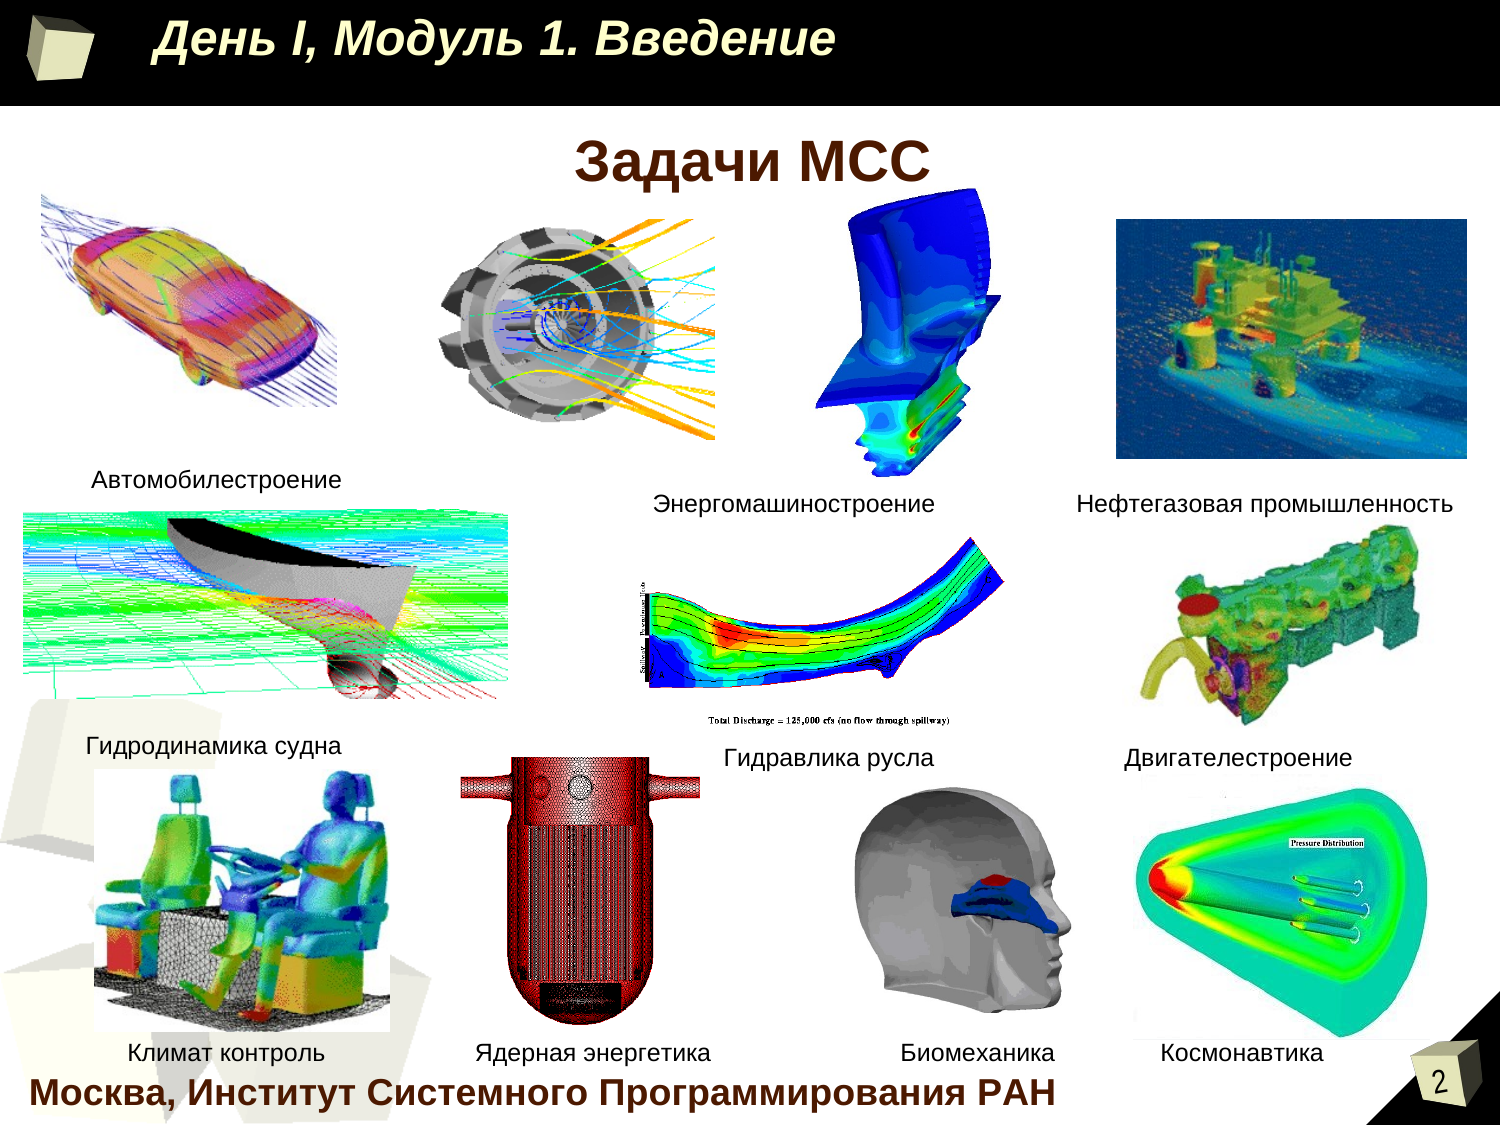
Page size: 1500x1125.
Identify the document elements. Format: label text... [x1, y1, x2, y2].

text_box Задачи МСС [5, 115, 1500, 201]
text_box Автомобилестроение [76, 456, 358, 502]
text_box Гидравлика русла [708, 733, 950, 780]
picture [423, 1088, 433, 1102]
picture [850, 781, 1076, 1013]
text_box Космонавтика [1145, 1029, 1406, 1075]
picture [1116, 219, 1467, 459]
text_box Климат контроль [112, 1029, 341, 1075]
picture [809, 201, 1028, 479]
picture [0, 509, 508, 1125]
picture [1133, 774, 1430, 1040]
picture [41, 201, 337, 407]
picture [460, 757, 702, 1028]
text_box Ядерная энергетика [460, 1029, 727, 1075]
picture [614, 533, 1016, 732]
picture [430, 219, 715, 440]
text_box Гидродинамика судна [70, 722, 358, 768]
text_box Биомеханика [885, 1029, 1071, 1075]
text_box Нефтегазовая промышленность [1033, 479, 1471, 526]
text_box Двигателестроение [1109, 733, 1369, 780]
text_box Энергомашиностроение [637, 479, 951, 526]
picture [1122, 526, 1447, 743]
